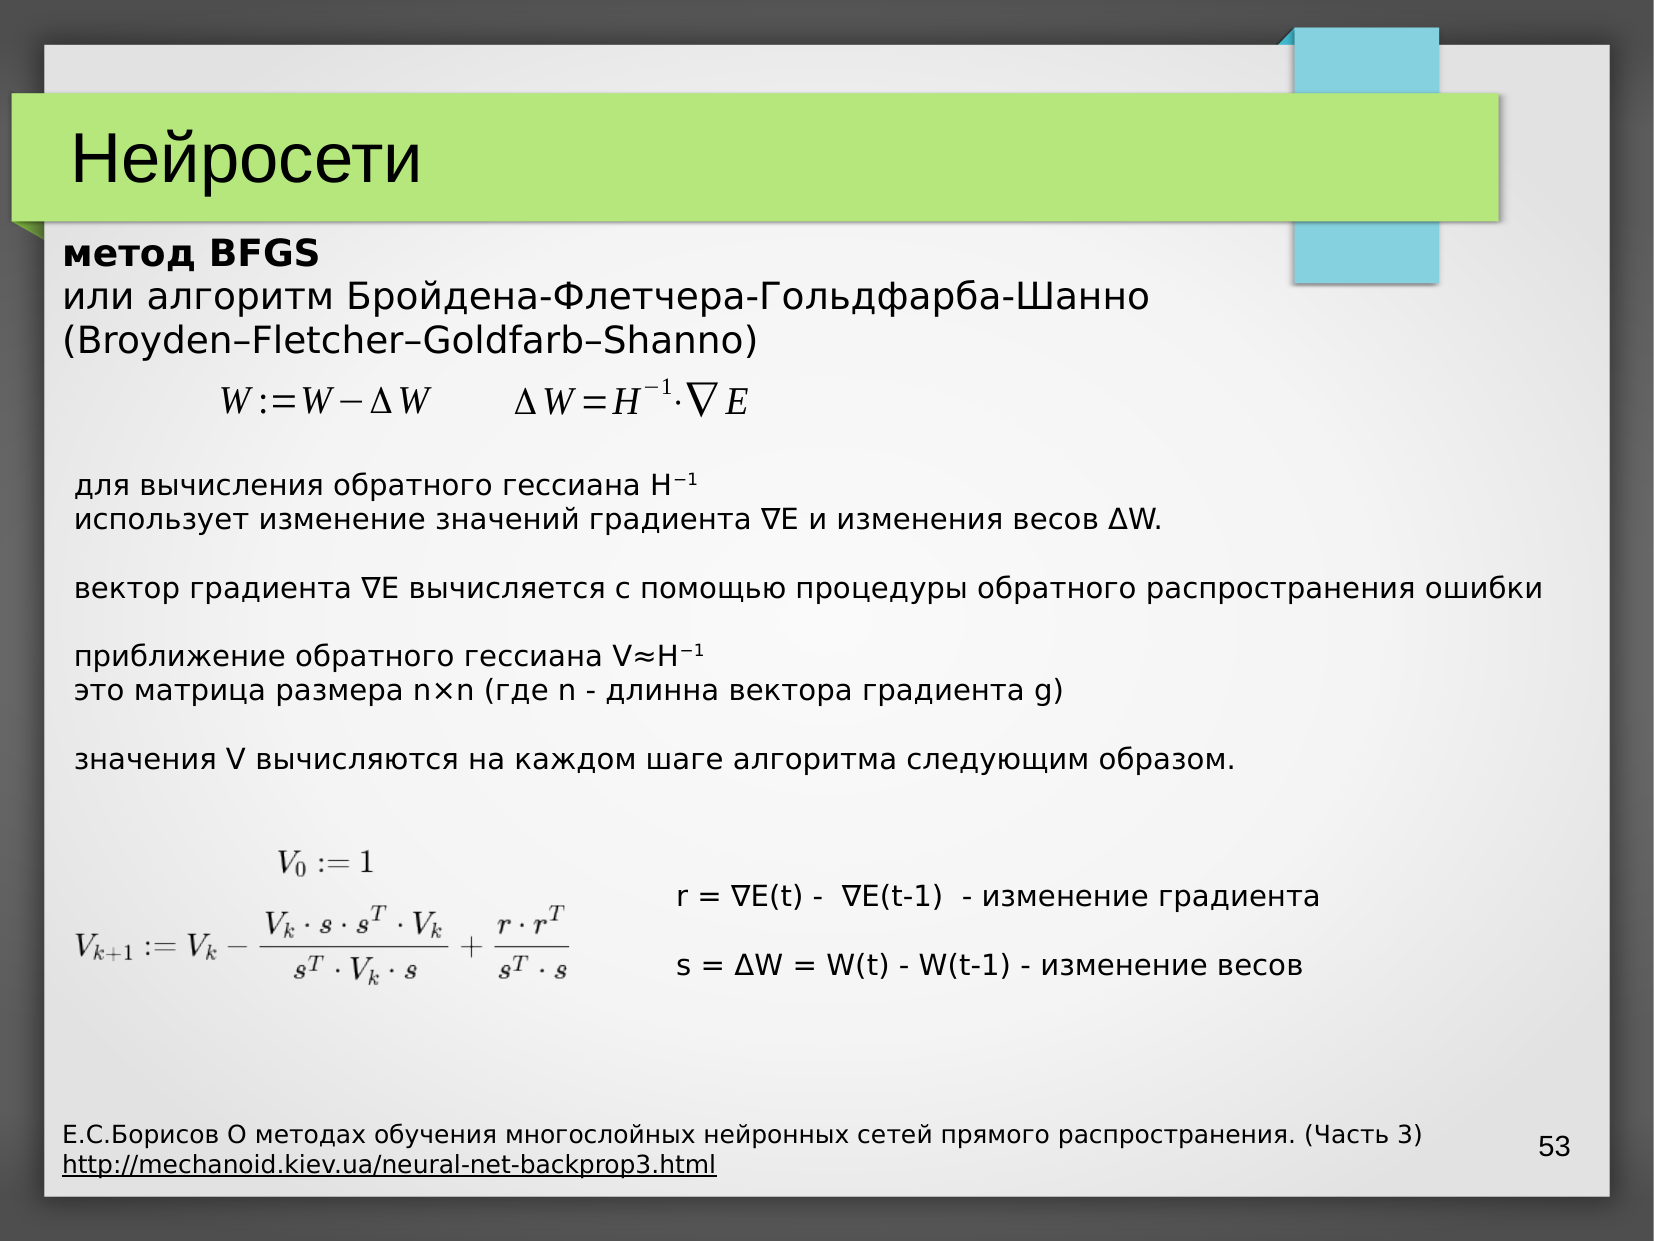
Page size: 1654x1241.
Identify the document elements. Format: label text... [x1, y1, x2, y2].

chart [212, 385, 439, 427]
text_box r = ∇E(t) - ∇E(t-1) - изменение градиента s = ΔW = W(t) - W(t-1) - изменение весов [661, 872, 1347, 1004]
picture [0, 0, 1654, 1241]
title Нейросети [70, 118, 1205, 199]
text_box метод BFGS или алгоритм Бройдена-Флетчера-Гольдфарба-Шанно (Broyden–Fletcher–Goldfarb–Shanno) [47, 224, 1205, 378]
chart [507, 377, 758, 427]
text_box Е.С.Борисов О методах обучения многослойных нейронных сетей прямого распространения. (Часть 3) http://mechanoid.kiev.ua/neural-net-backprop3.html [47, 1113, 1477, 1187]
text_box для вычисления обратного гессиана H−1 использует изменение значений градиента ∇E и изменения весов ΔW. вектор градиента ∇E вычисляется с помощью процедуры обратного распространения ошибки приближение обратного гессиана V≈H−1 это матрица размера n×n (где n - длинна вектора градиента g) значения V вычисляются на каждом шаге алгоритма следующим образом. [59, 460, 1596, 784]
